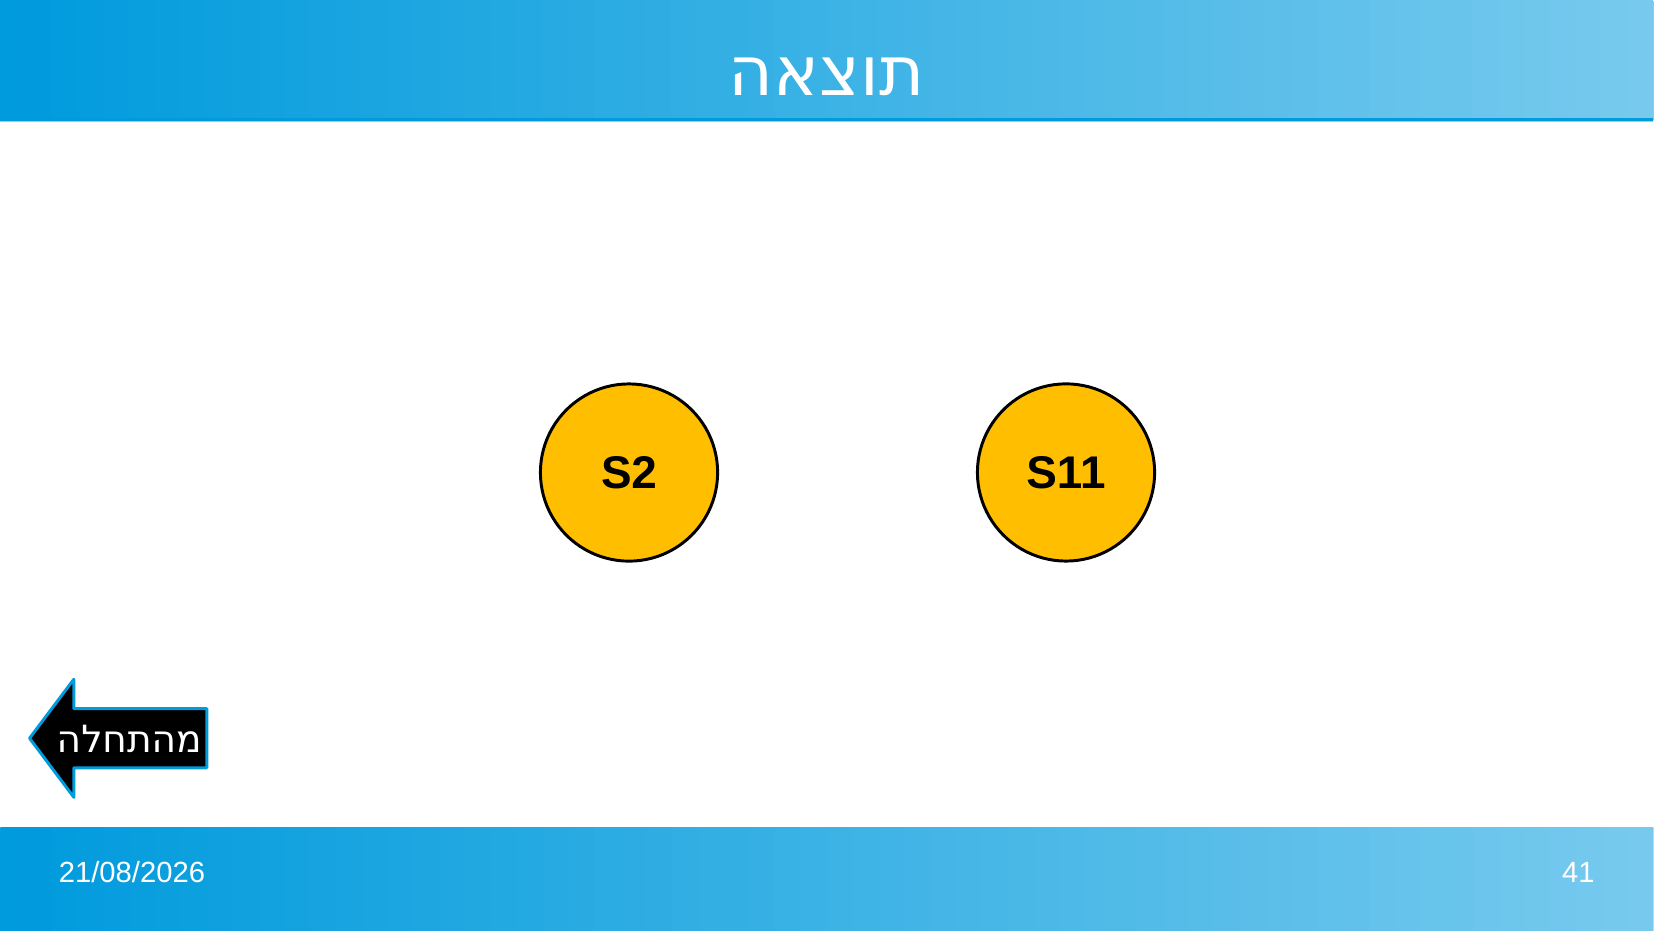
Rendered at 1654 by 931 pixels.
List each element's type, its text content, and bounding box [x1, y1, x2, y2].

text_box S2 [540, 383, 718, 562]
text_box S11 [977, 383, 1155, 562]
text_box מהתחלה [29, 679, 207, 798]
title תוצאה [59, 21, 1595, 116]
